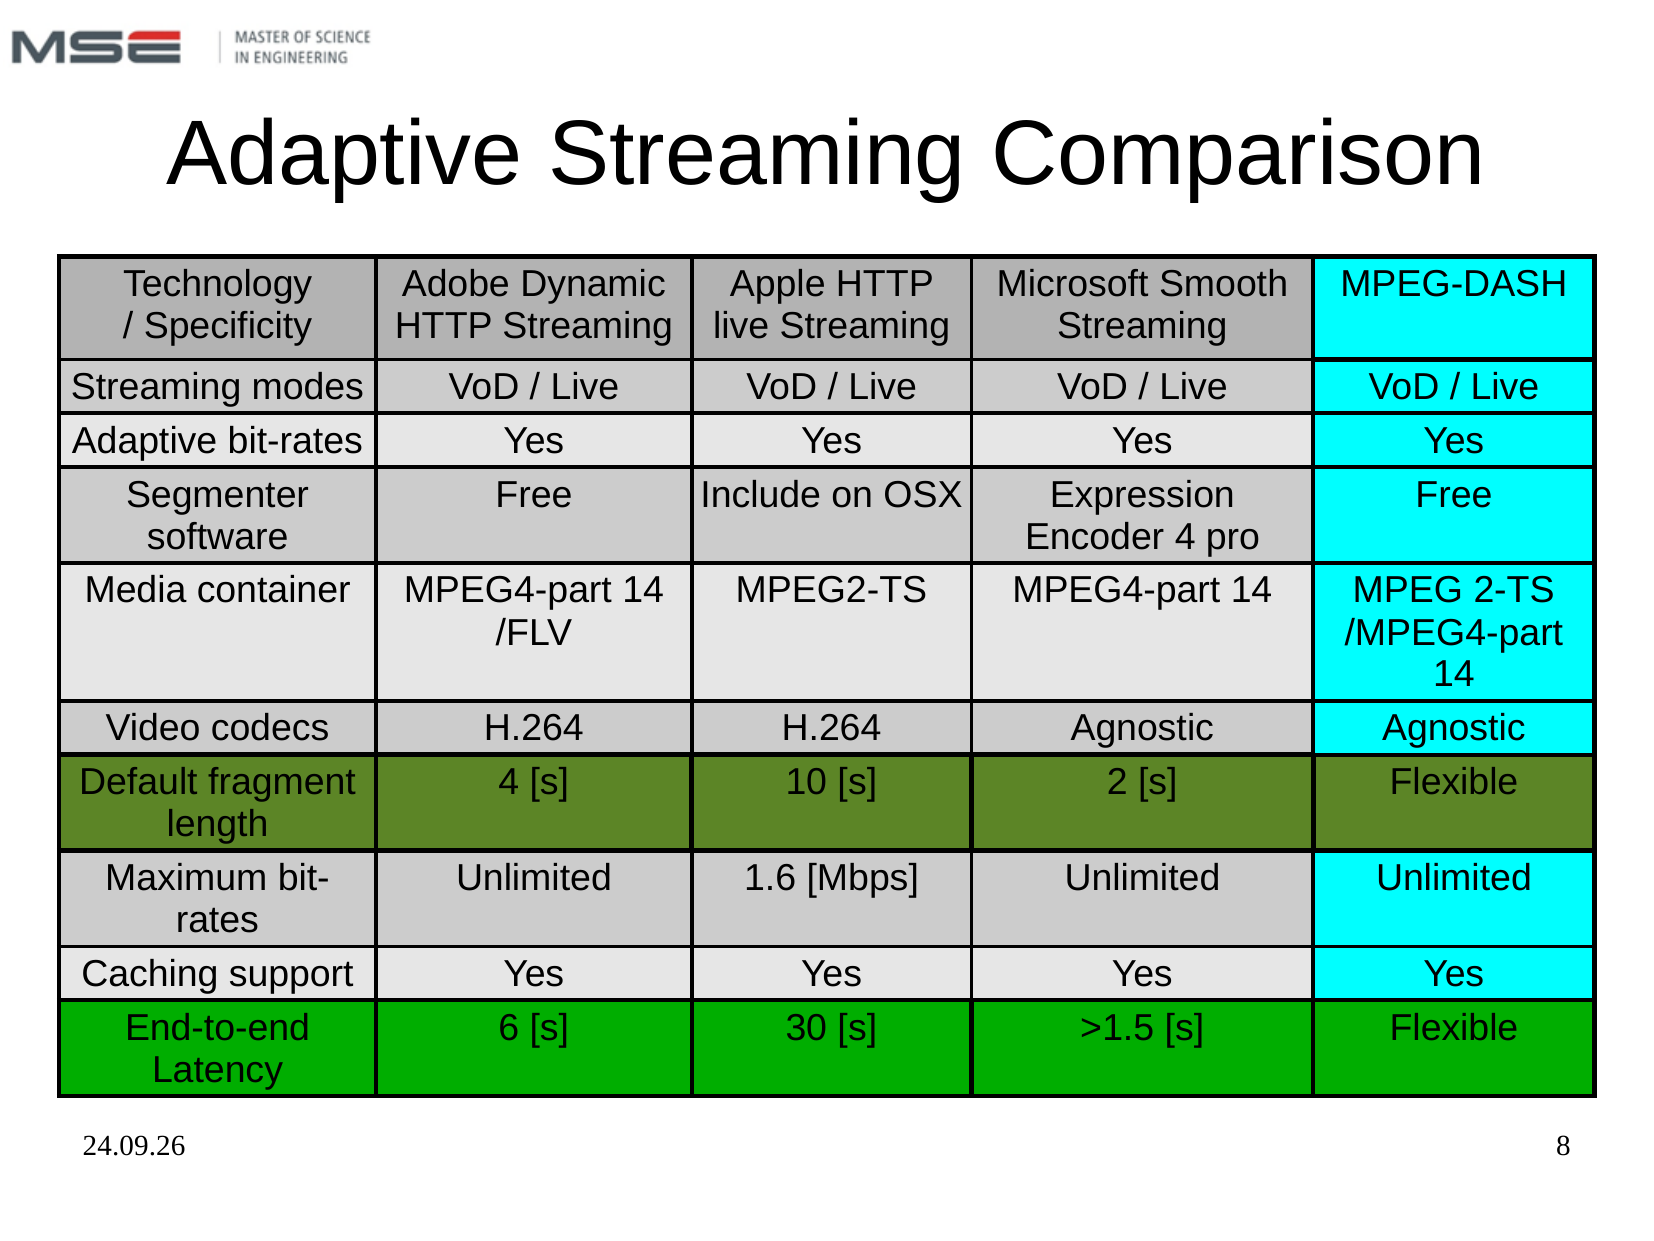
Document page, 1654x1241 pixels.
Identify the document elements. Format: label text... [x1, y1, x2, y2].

table_cell H.264 [694, 703, 970, 752]
table_cell Yes [973, 948, 1311, 998]
table_cell VoD / Live [378, 361, 690, 411]
table_cell Yes [378, 415, 690, 465]
title Adaptive Streaming Comparison [82, 49, 1571, 254]
table_cell Flexible [1316, 757, 1592, 848]
table_cell MPEG4-part 14 /FLV [378, 565, 690, 699]
table_cell Yes [1315, 415, 1592, 465]
table_header Adobe Dynamic HTTP Streaming [378, 259, 690, 358]
table_cell VoD / Live [694, 361, 970, 411]
table_cell Unlimited [973, 853, 1311, 945]
table_header Technology / Specificity [61, 259, 374, 358]
table_cell 1.6 [Mbps] [694, 853, 970, 945]
table_cell Include on OSX [694, 469, 970, 561]
table_cell Video codecs [61, 703, 374, 752]
table_cell MPEG 2-TS /MPEG4-part 14 [1315, 565, 1592, 699]
table_cell Media container [61, 565, 374, 699]
table_header MPEG-DASH [1315, 259, 1592, 357]
table_cell Yes [1315, 948, 1592, 998]
table_cell Segmenter software [61, 469, 374, 561]
table_cell 4 [s] [378, 757, 689, 848]
table_cell Maximum bit-rates [61, 853, 374, 945]
table_header Apple HTTP live Streaming [694, 259, 970, 358]
table_cell Default fragment length [61, 757, 374, 848]
table_cell Flexible [1315, 1002, 1592, 1094]
table_cell Streaming modes [61, 361, 374, 411]
table_cell Unlimited [1315, 853, 1592, 945]
picture [3, 0, 402, 107]
table_cell Caching support [61, 948, 374, 998]
table_cell MPEG4-part 14 [973, 565, 1311, 699]
table_cell Expression Encoder 4 pro [973, 469, 1311, 561]
table_cell End-to-end Latency [61, 1002, 374, 1094]
table_cell >1.5 [s] [974, 1002, 1311, 1094]
table_cell Adaptive bit-rates [61, 415, 374, 465]
table_cell 6 [s] [378, 1002, 690, 1094]
table_cell Agnostic [973, 703, 1311, 752]
table_cell Yes [973, 415, 1311, 465]
table_cell MPEG2-TS [694, 565, 970, 699]
table_cell Free [1315, 469, 1592, 561]
table_cell VoD / Live [1315, 362, 1592, 411]
table_cell Yes [694, 415, 970, 465]
table_cell 30 [s] [694, 1002, 969, 1094]
table_header Microsoft Smooth Streaming [973, 259, 1311, 358]
table_cell 2 [s] [974, 757, 1311, 848]
table_cell Free [378, 469, 690, 561]
table_cell H.264 [378, 703, 690, 752]
table_cell 10 [s] [694, 757, 969, 848]
table_cell VoD / Live [973, 361, 1311, 411]
table_cell Yes [694, 948, 970, 998]
table_cell Unlimited [378, 853, 690, 945]
table_cell Yes [378, 948, 690, 998]
table_cell Agnostic [1315, 703, 1592, 753]
